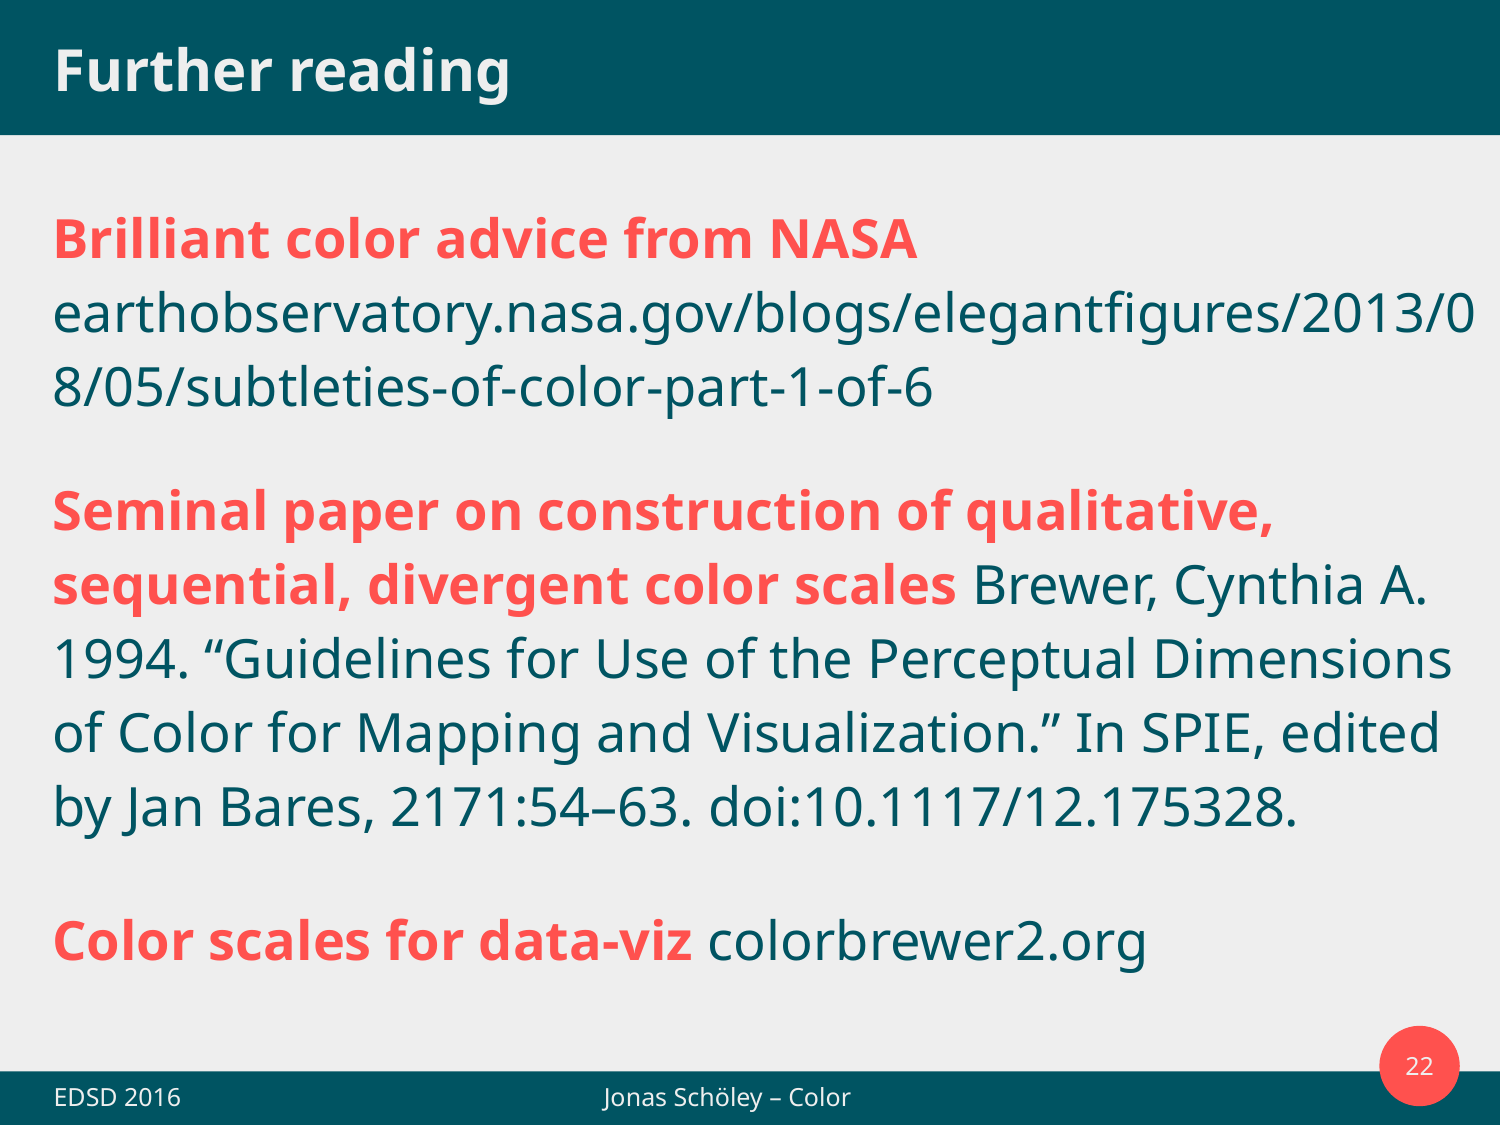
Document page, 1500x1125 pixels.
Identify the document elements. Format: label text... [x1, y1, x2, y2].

title Further reading [53, 0, 1447, 141]
text_box Color scales for data-viz colorbrewer2.org [37, 895, 1463, 982]
text_box Brilliant color advice from NASA earthobservatory.nasa.gov/blogs/elegantfigures/2013/08/05/subtleties-of-color-part-1-of-6 [37, 193, 1500, 423]
text_box Seminal paper on construction of qualitative, sequential, divergent color scales Brewer, Cynthia A. 1994. “Guidelines for Use of the Perceptual Dimensions of Color for Mapping and Visualization.” In SPIE, edited by Jan Bares, 2171:54–63. doi:10.1117/12.175328. [37, 465, 1500, 838]
